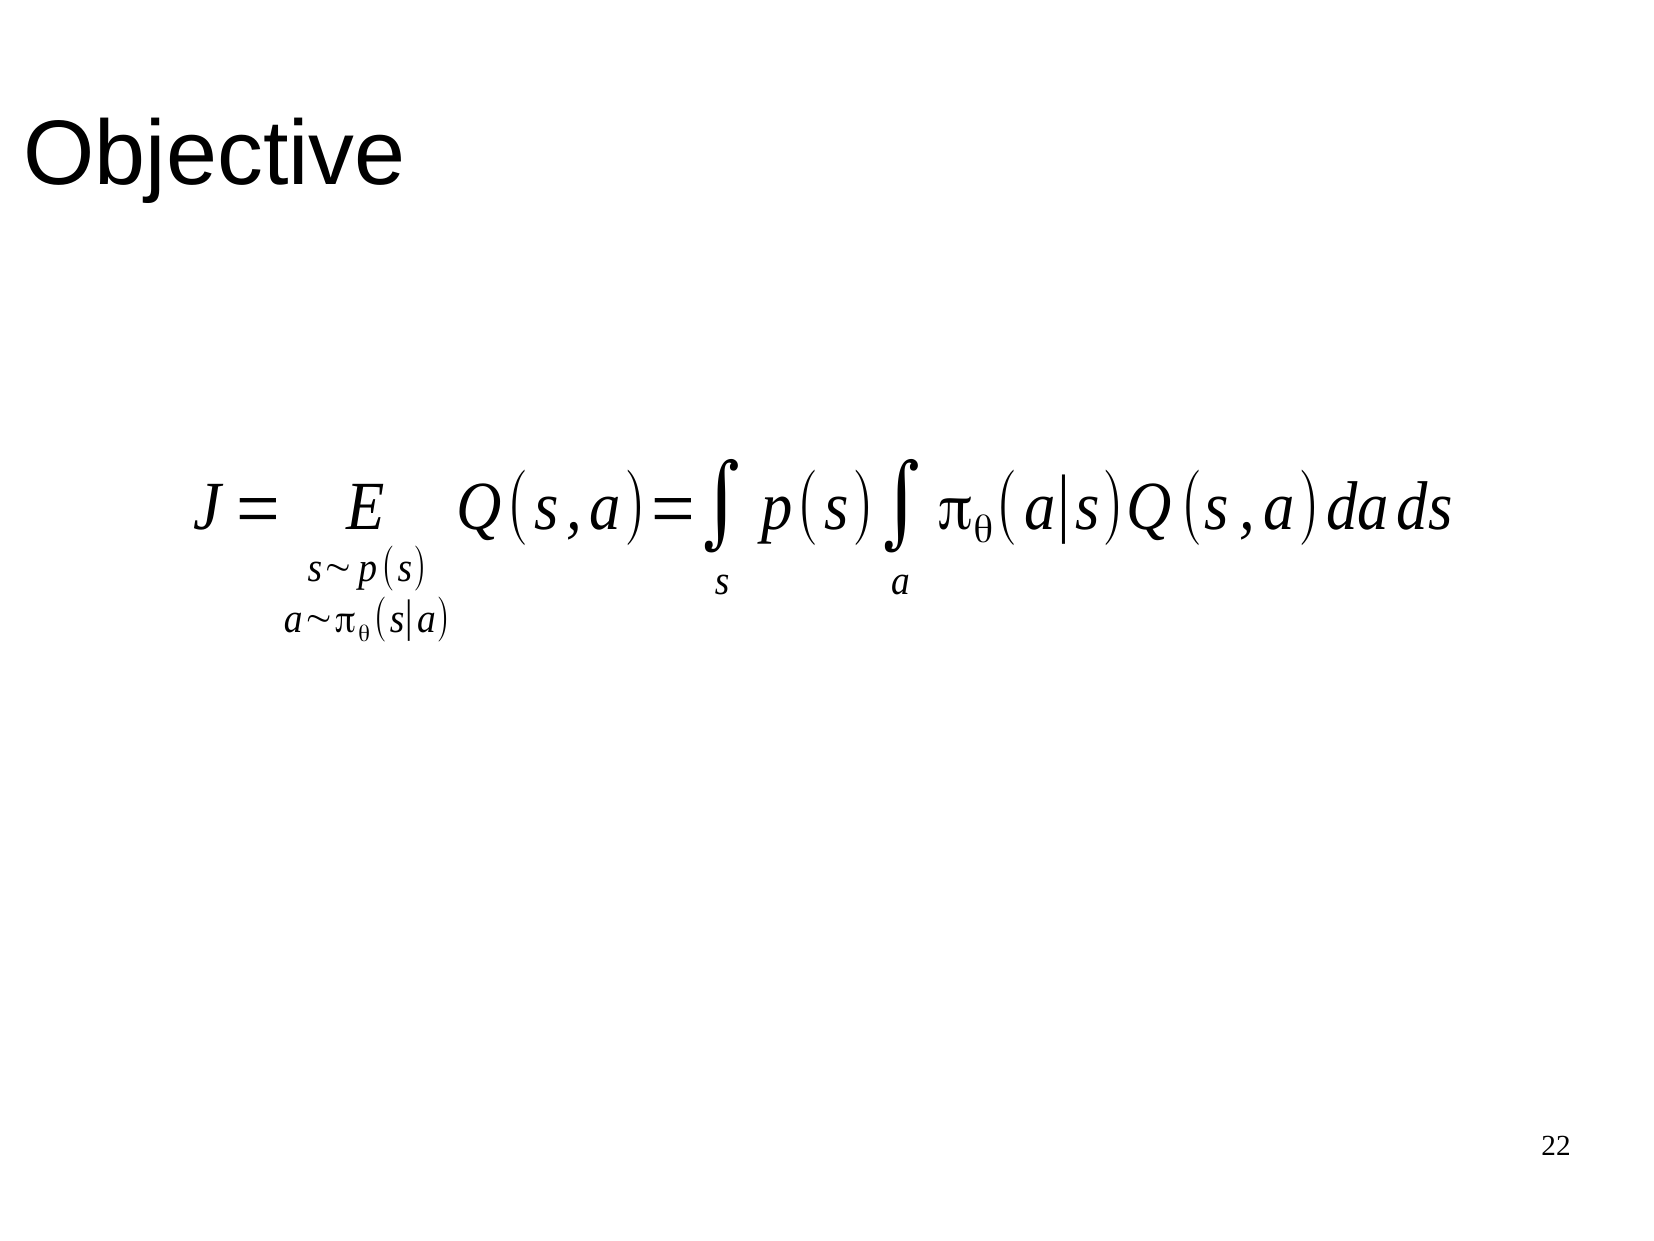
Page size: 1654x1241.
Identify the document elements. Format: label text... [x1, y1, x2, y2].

title Objective [23, 49, 1512, 257]
chart [178, 452, 1469, 645]
